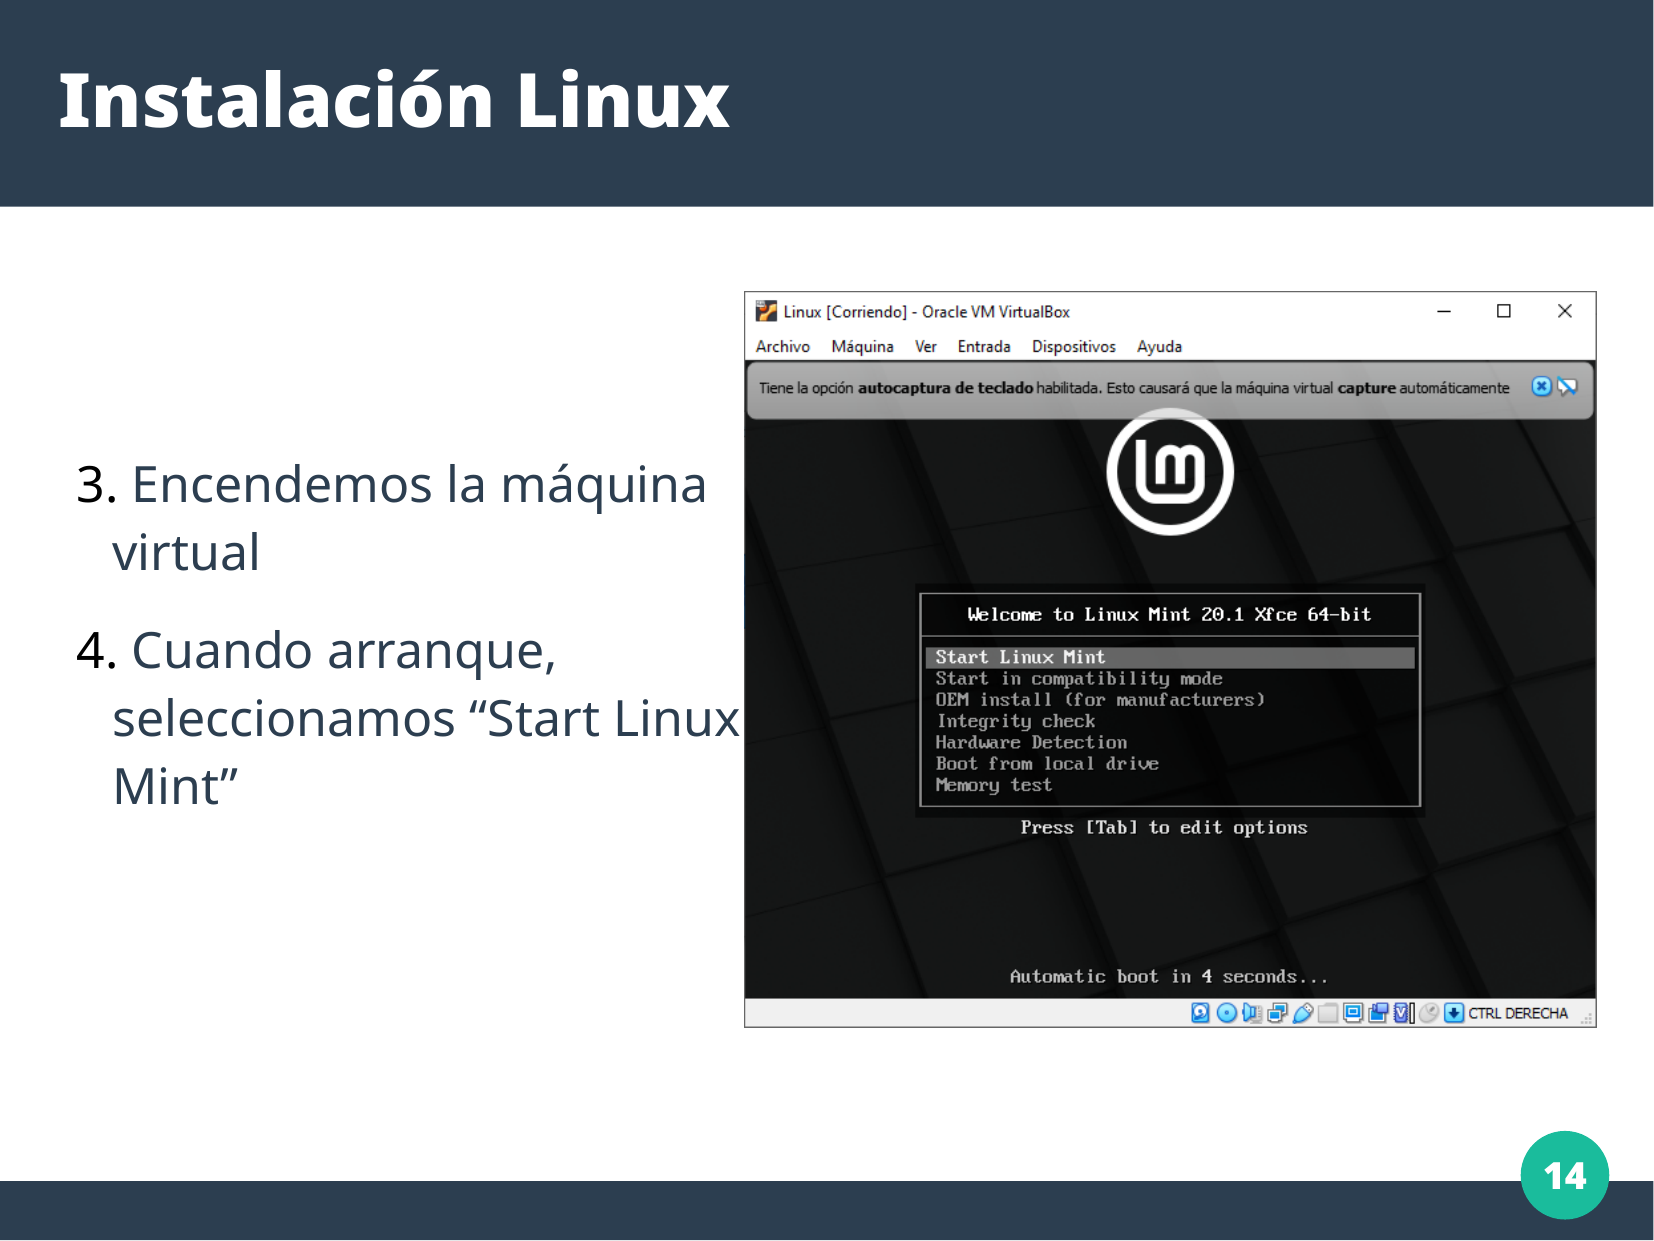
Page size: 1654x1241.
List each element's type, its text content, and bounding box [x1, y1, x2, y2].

list Encendemos la máquina virtual Cuando arranque, seleccionamos “Start Linux Mint” [76, 448, 745, 1241]
picture [744, 291, 1597, 1028]
title Instalación Linux [59, 19, 1595, 178]
